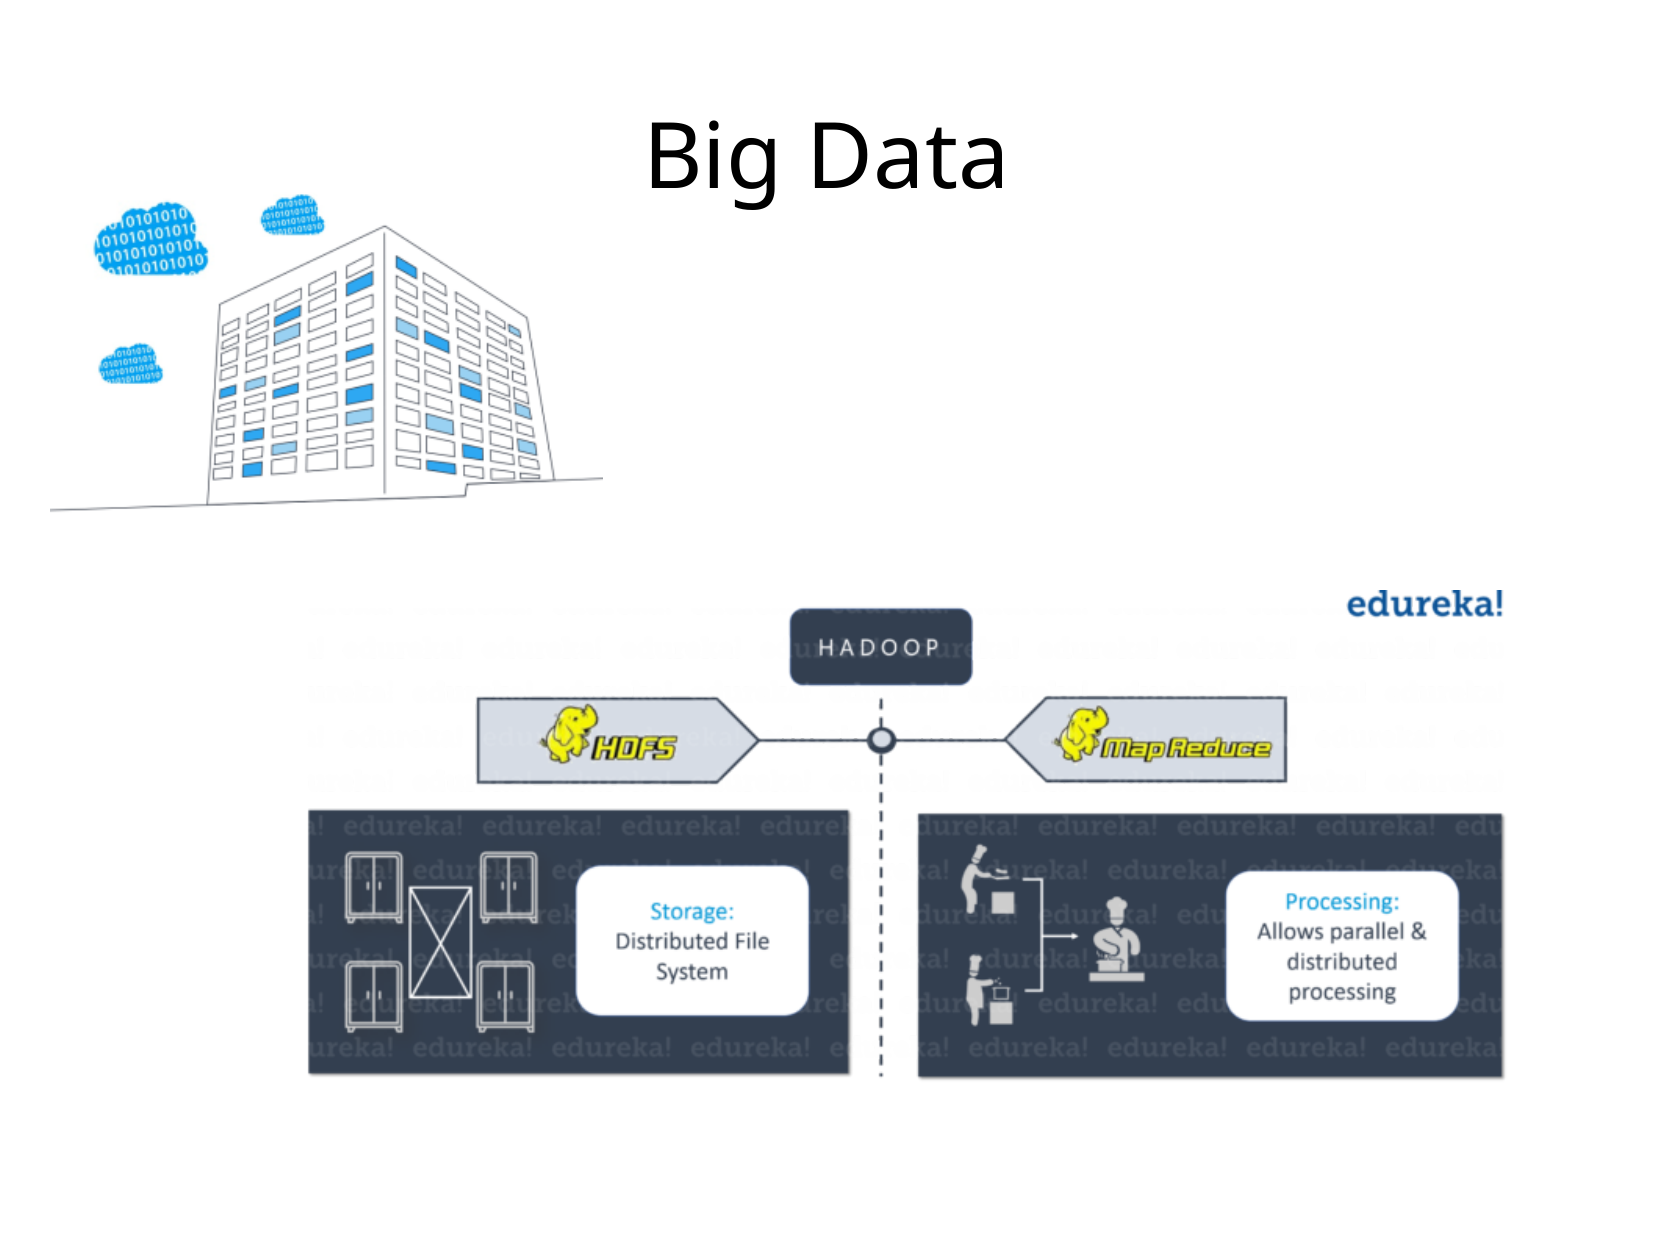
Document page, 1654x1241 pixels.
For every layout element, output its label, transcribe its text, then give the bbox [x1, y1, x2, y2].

picture [307, 590, 1508, 1083]
picture [50, 165, 603, 520]
title Big Data [82, 49, 1571, 257]
